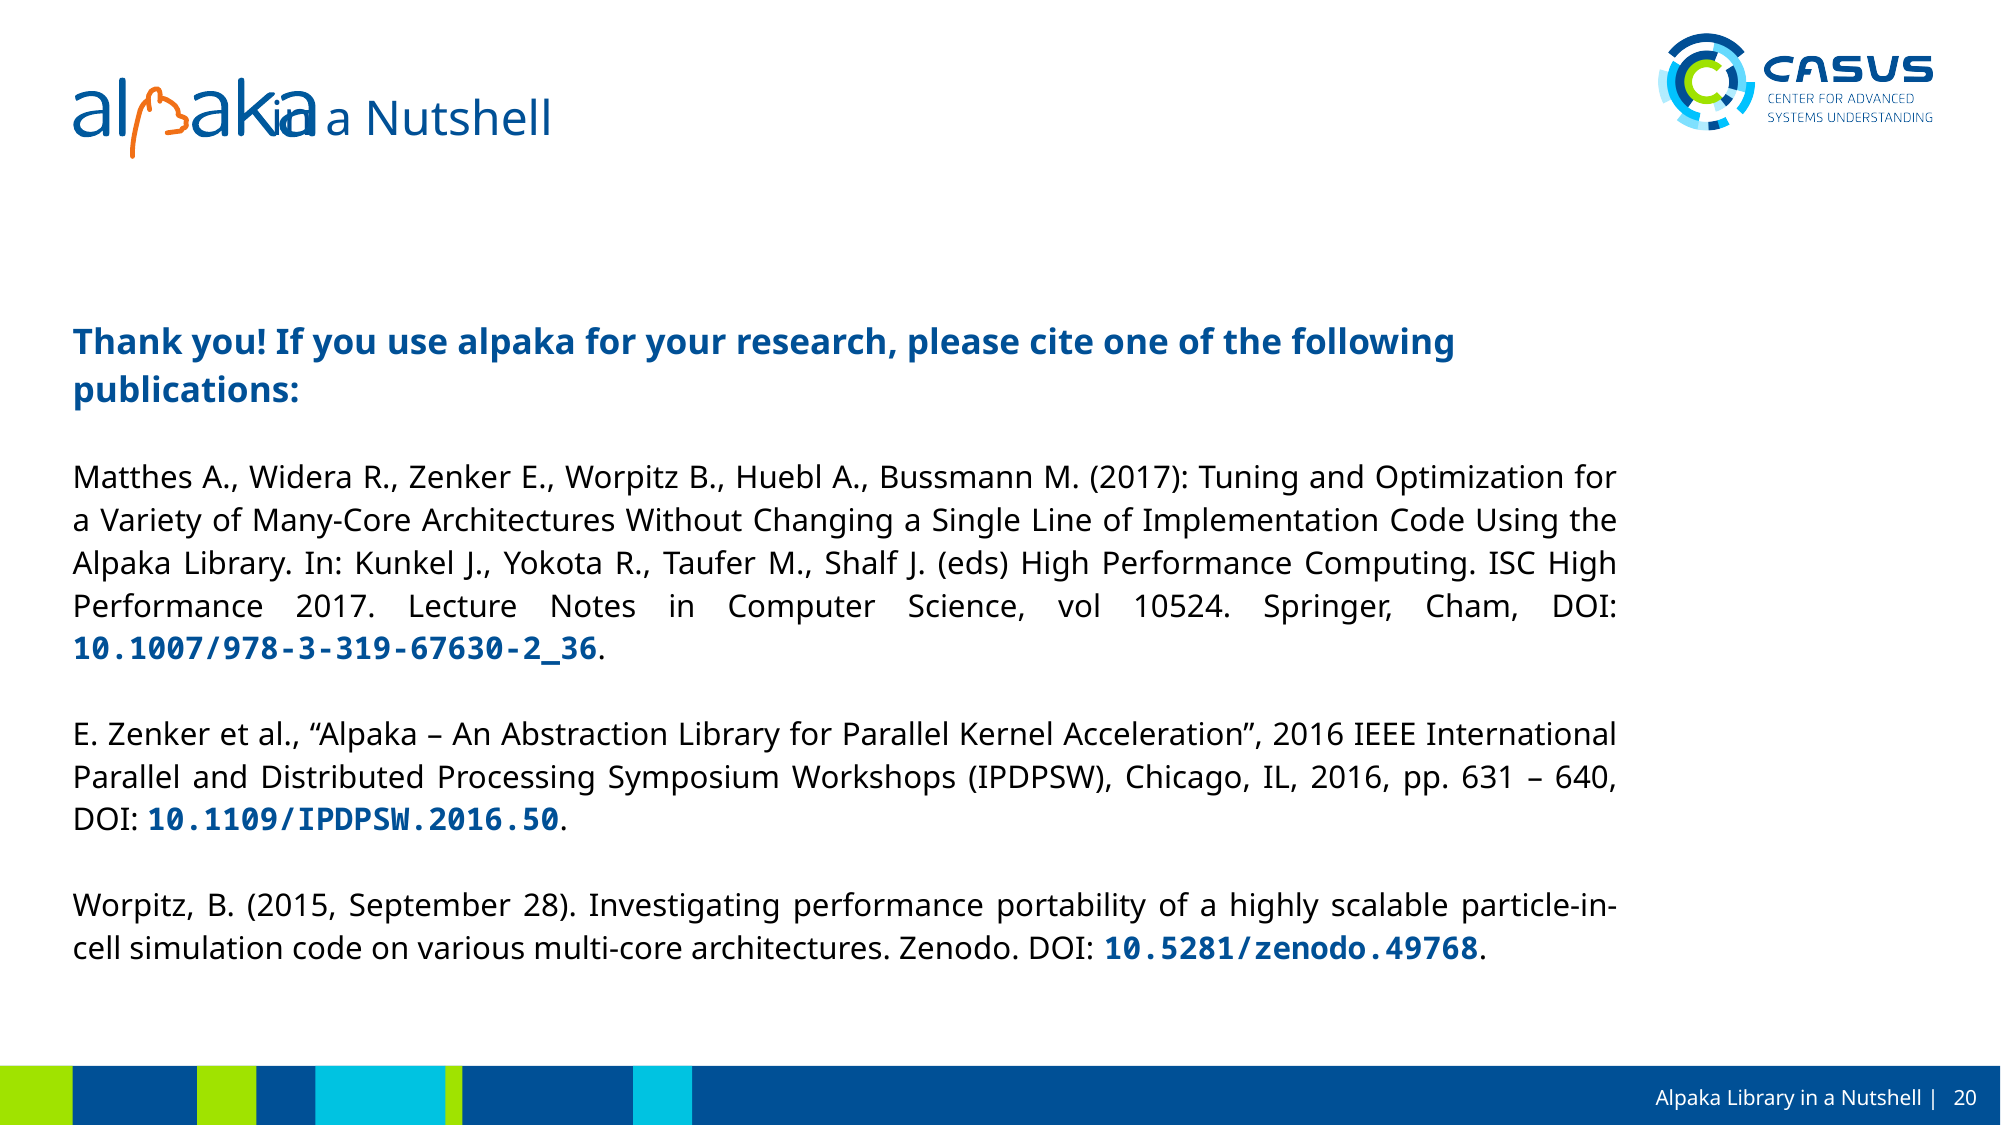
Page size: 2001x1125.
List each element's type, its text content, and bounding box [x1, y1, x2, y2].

picture [1658, 33, 1933, 131]
title in a Nutshell [317, 82, 709, 151]
picture [72, 76, 317, 160]
list Thank you! If you use alpaka for your research, please cite one of the following publications: Matthes A., Widera R., Zenker E., Worpitz B., Huebl A., Bussmann M. (2017): Tuning and Optimization for a Variety of Many-Core Architectures Without Changing a Single Line of Implementation Code Using the Alpaka Library. In: Kunkel J., Yokota R., Taufer M., Shalf J. (eds) High Performance Computing. ISC High Performance 2017. Lecture Notes in Computer Science, vol 10524. Springer, Cham, DOI: 10.1007/978-3-319-67630-2_36. E. Zenker et al., “Alpaka – An Abstraction Library for Parallel Kernel Acceleration”, 2016 IEEE International Parallel and Distributed Processing Symposium Workshops (IPDPSW), Chicago, IL, 2016, pp. 631 – 640, DOI: 10.1109/IPDPSW.2016.50. Worpitz, B. (2015, September 28). Investigating performance portability of a highly scalable particle-in-cell simulation code on various multi-core architectures. Zenodo. DOI: 10.5281/zenodo.49768. [72, 316, 1620, 979]
